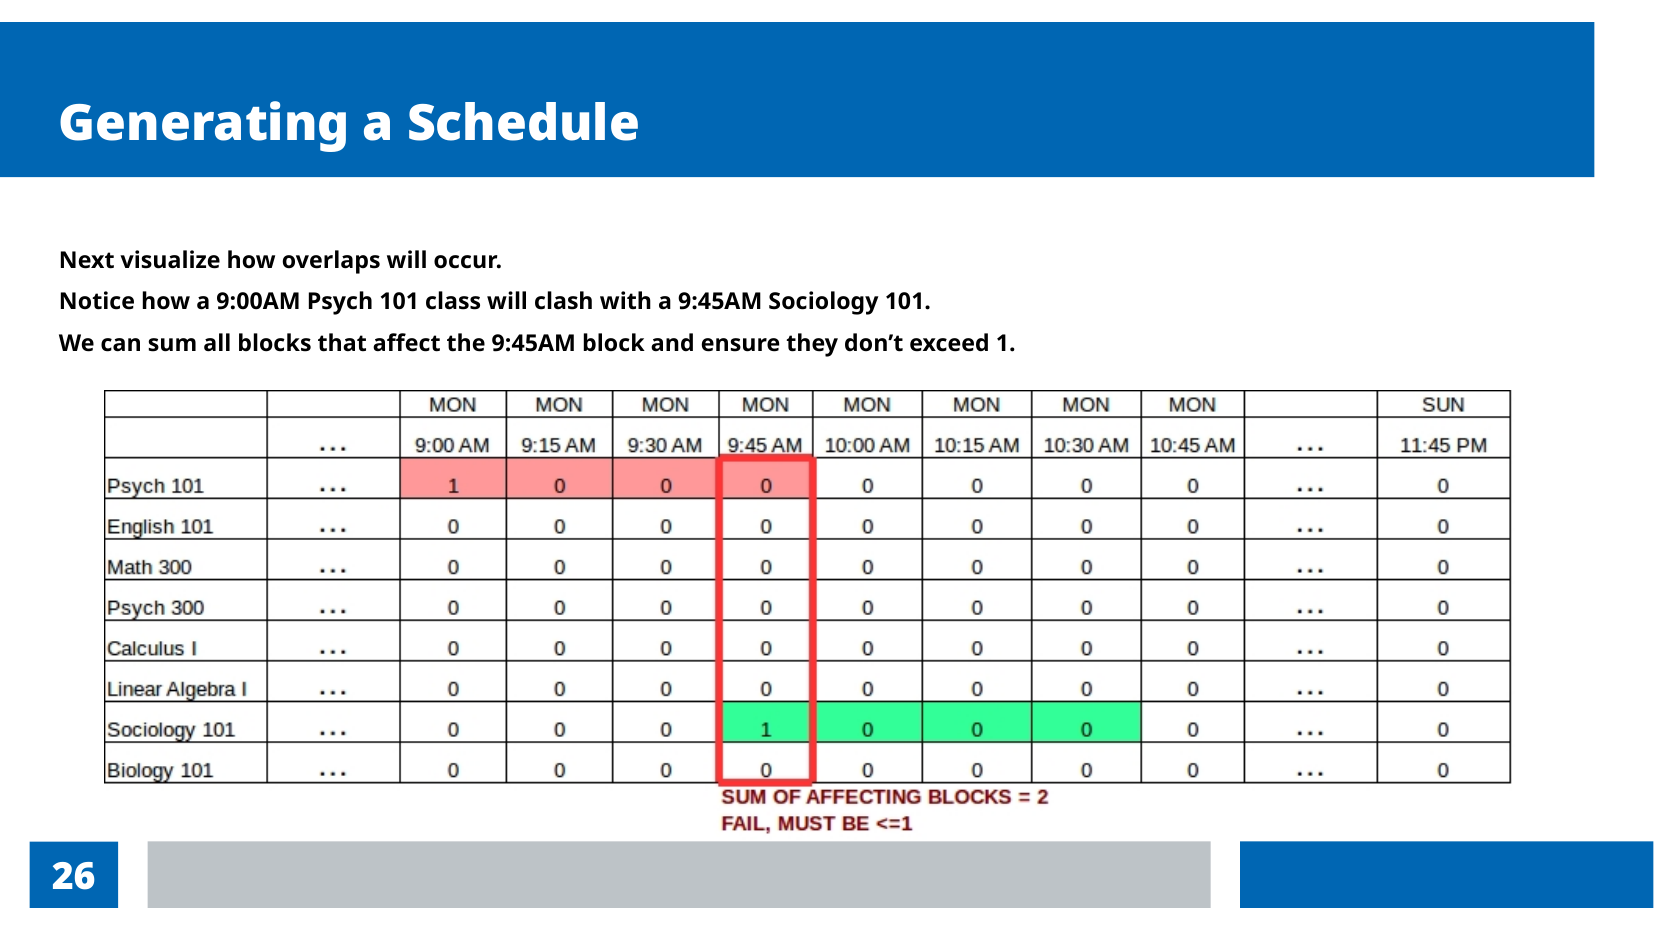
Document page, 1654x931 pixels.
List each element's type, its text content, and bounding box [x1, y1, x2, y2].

picture [104, 390, 1516, 841]
list Next visualize how overlaps will occur. Notice how a 9:00AM Psych 101 class will clash with a 9:45AM Sociology 101. We can sum all blocks that affect the 9:45AM block and ensure they don’t exceed 1. [59, 243, 1565, 361]
title Generating a Schedule [59, 44, 1595, 156]
